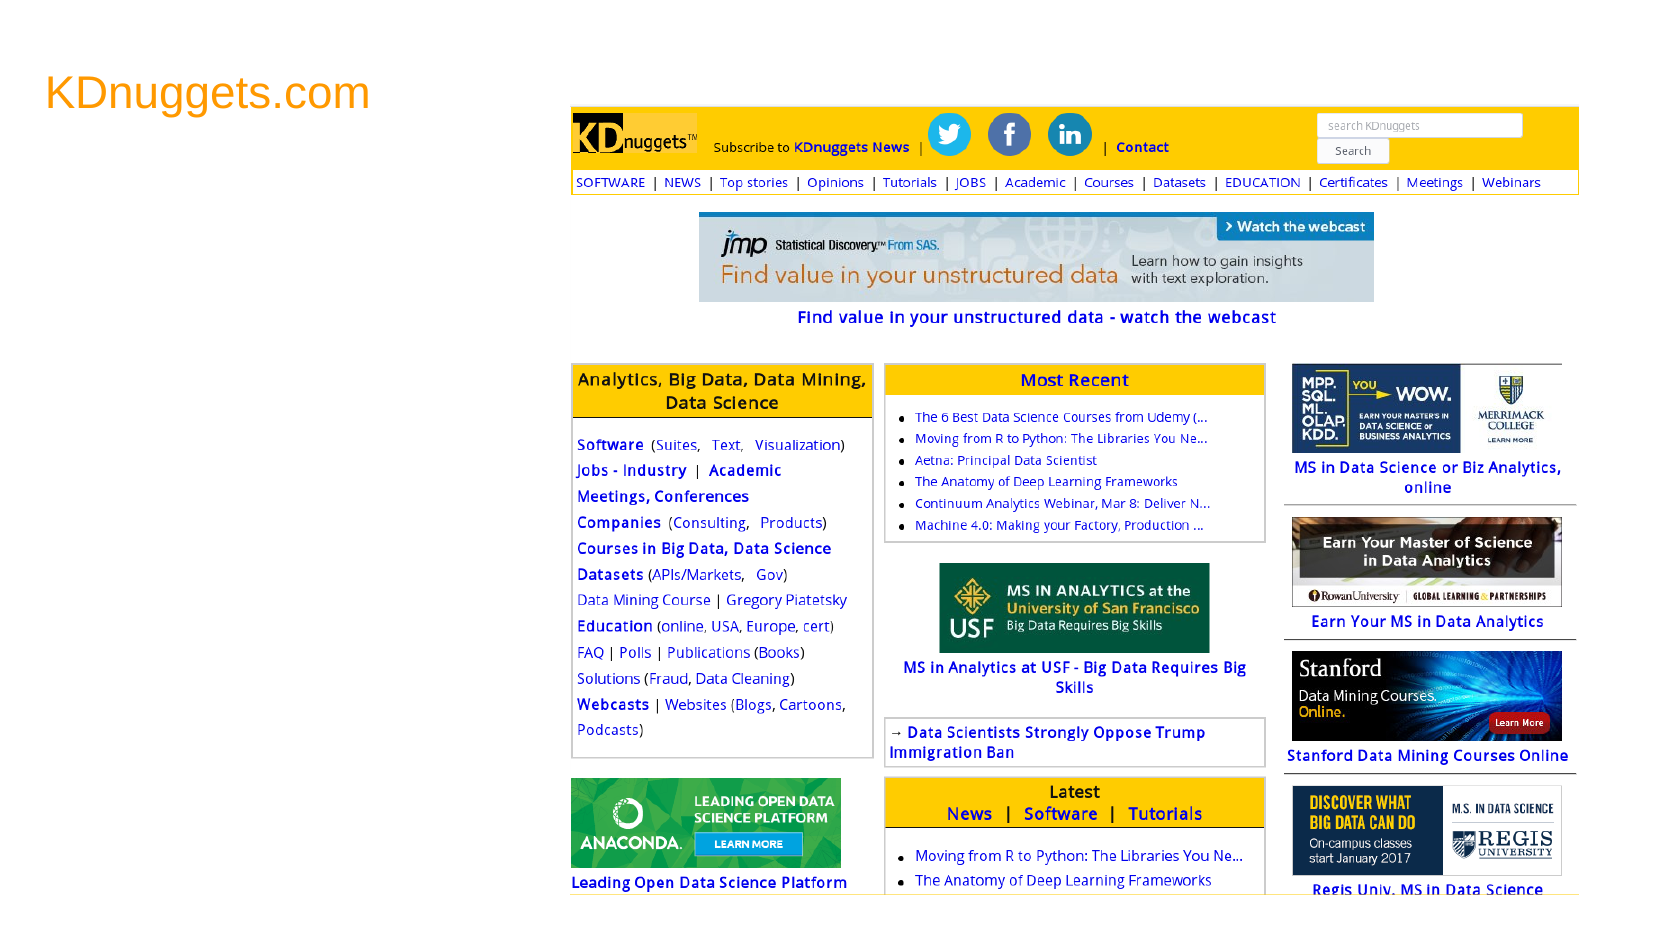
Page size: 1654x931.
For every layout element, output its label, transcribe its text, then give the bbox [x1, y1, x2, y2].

text_box KDnuggets.com [30, 60, 1441, 127]
picture [570, 104, 1579, 895]
